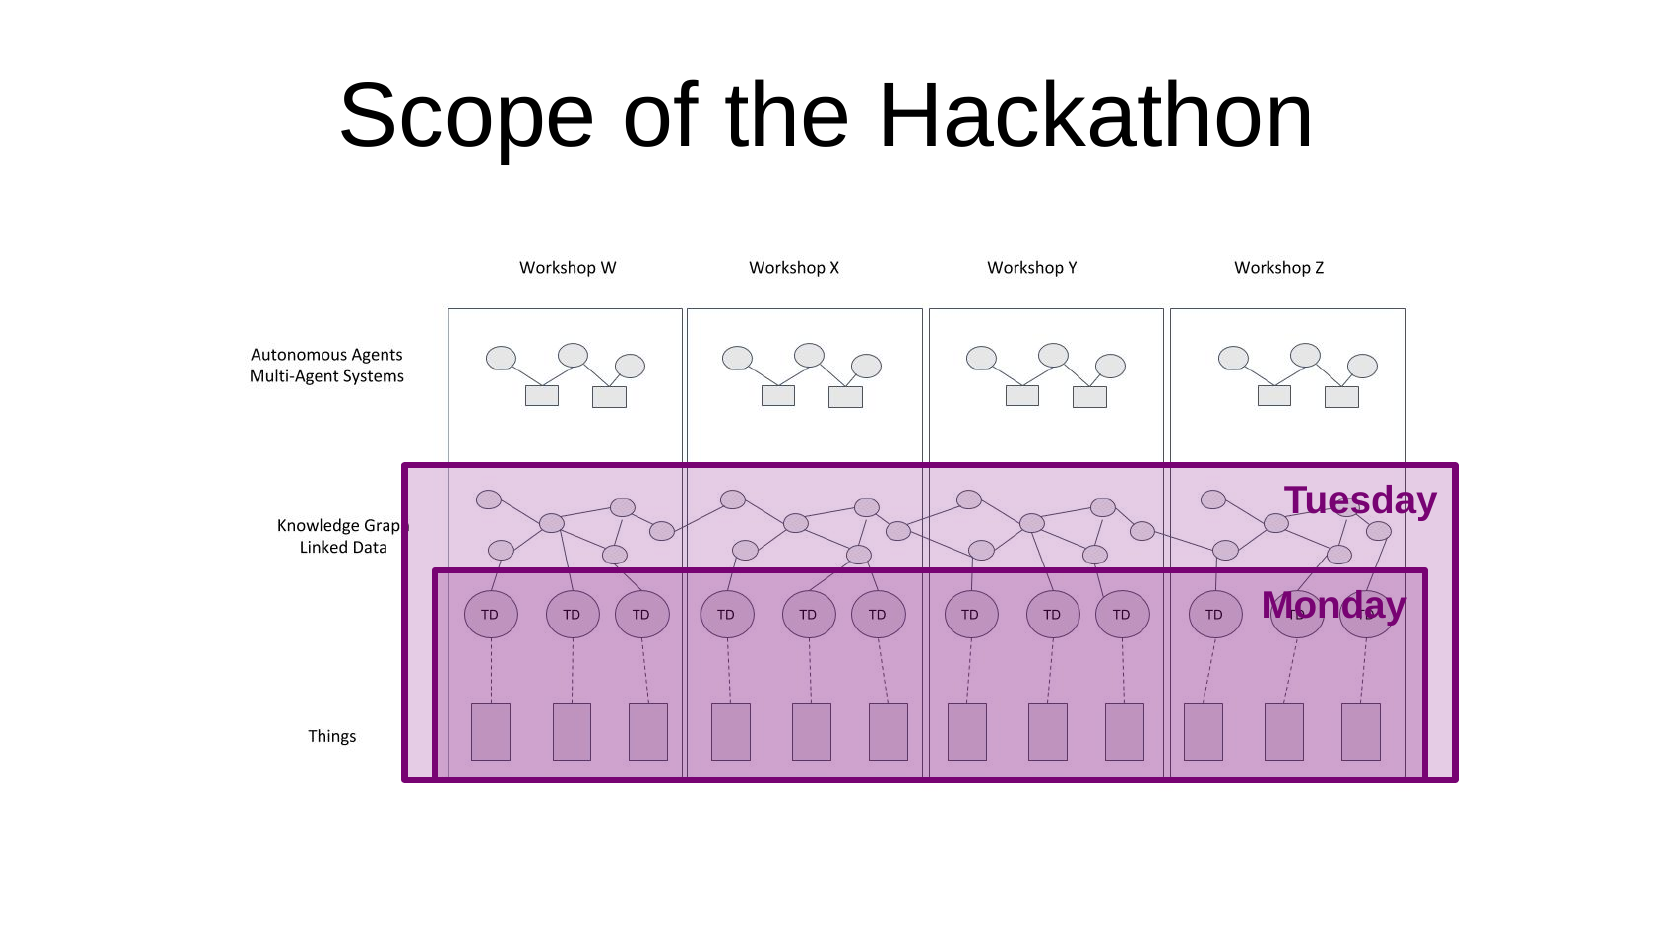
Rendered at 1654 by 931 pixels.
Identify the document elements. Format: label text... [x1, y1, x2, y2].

text_box Tuesday [404, 465, 1456, 781]
text_box Monday [435, 570, 1426, 781]
title Scope of the Hackathon [82, 37, 1571, 193]
picture [197, 193, 1457, 886]
